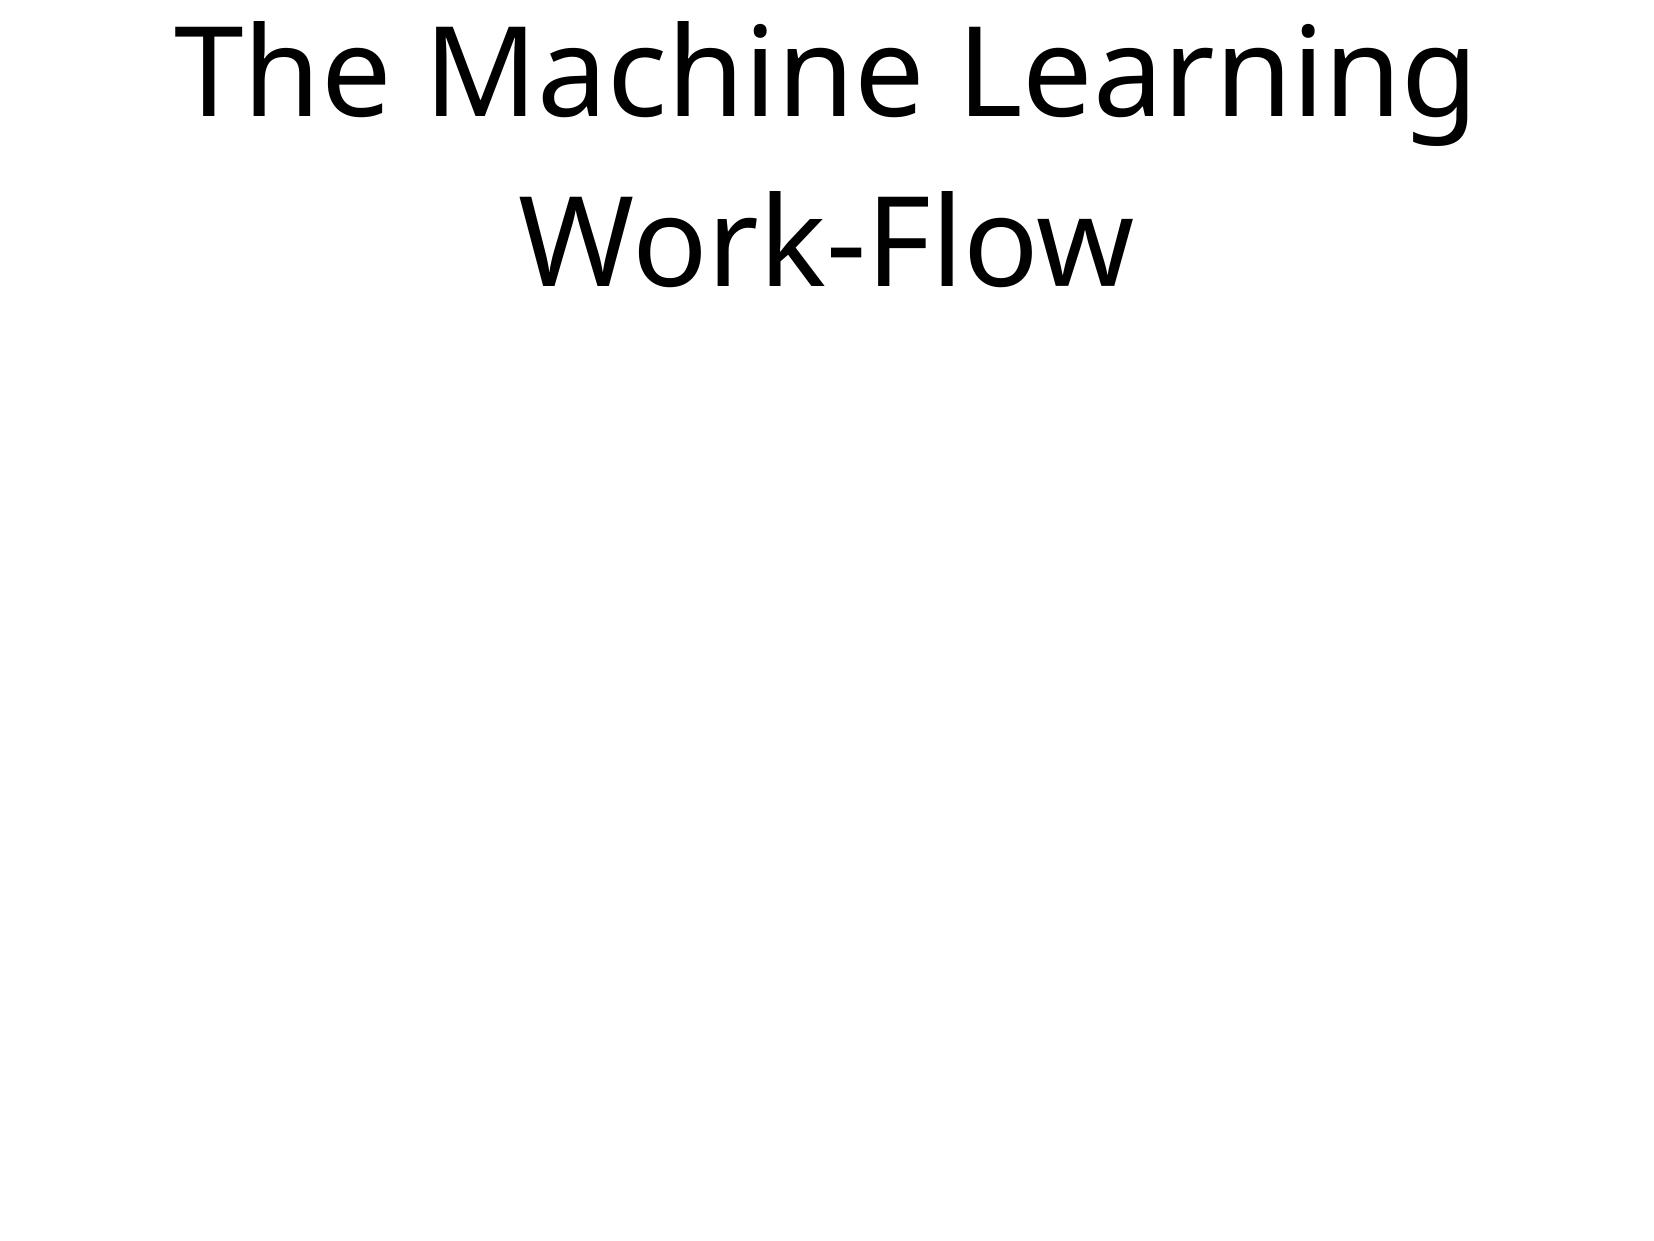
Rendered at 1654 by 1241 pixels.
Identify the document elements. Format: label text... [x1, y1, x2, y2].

title The Machine Learning Work-Flow [82, 27, 1571, 279]
